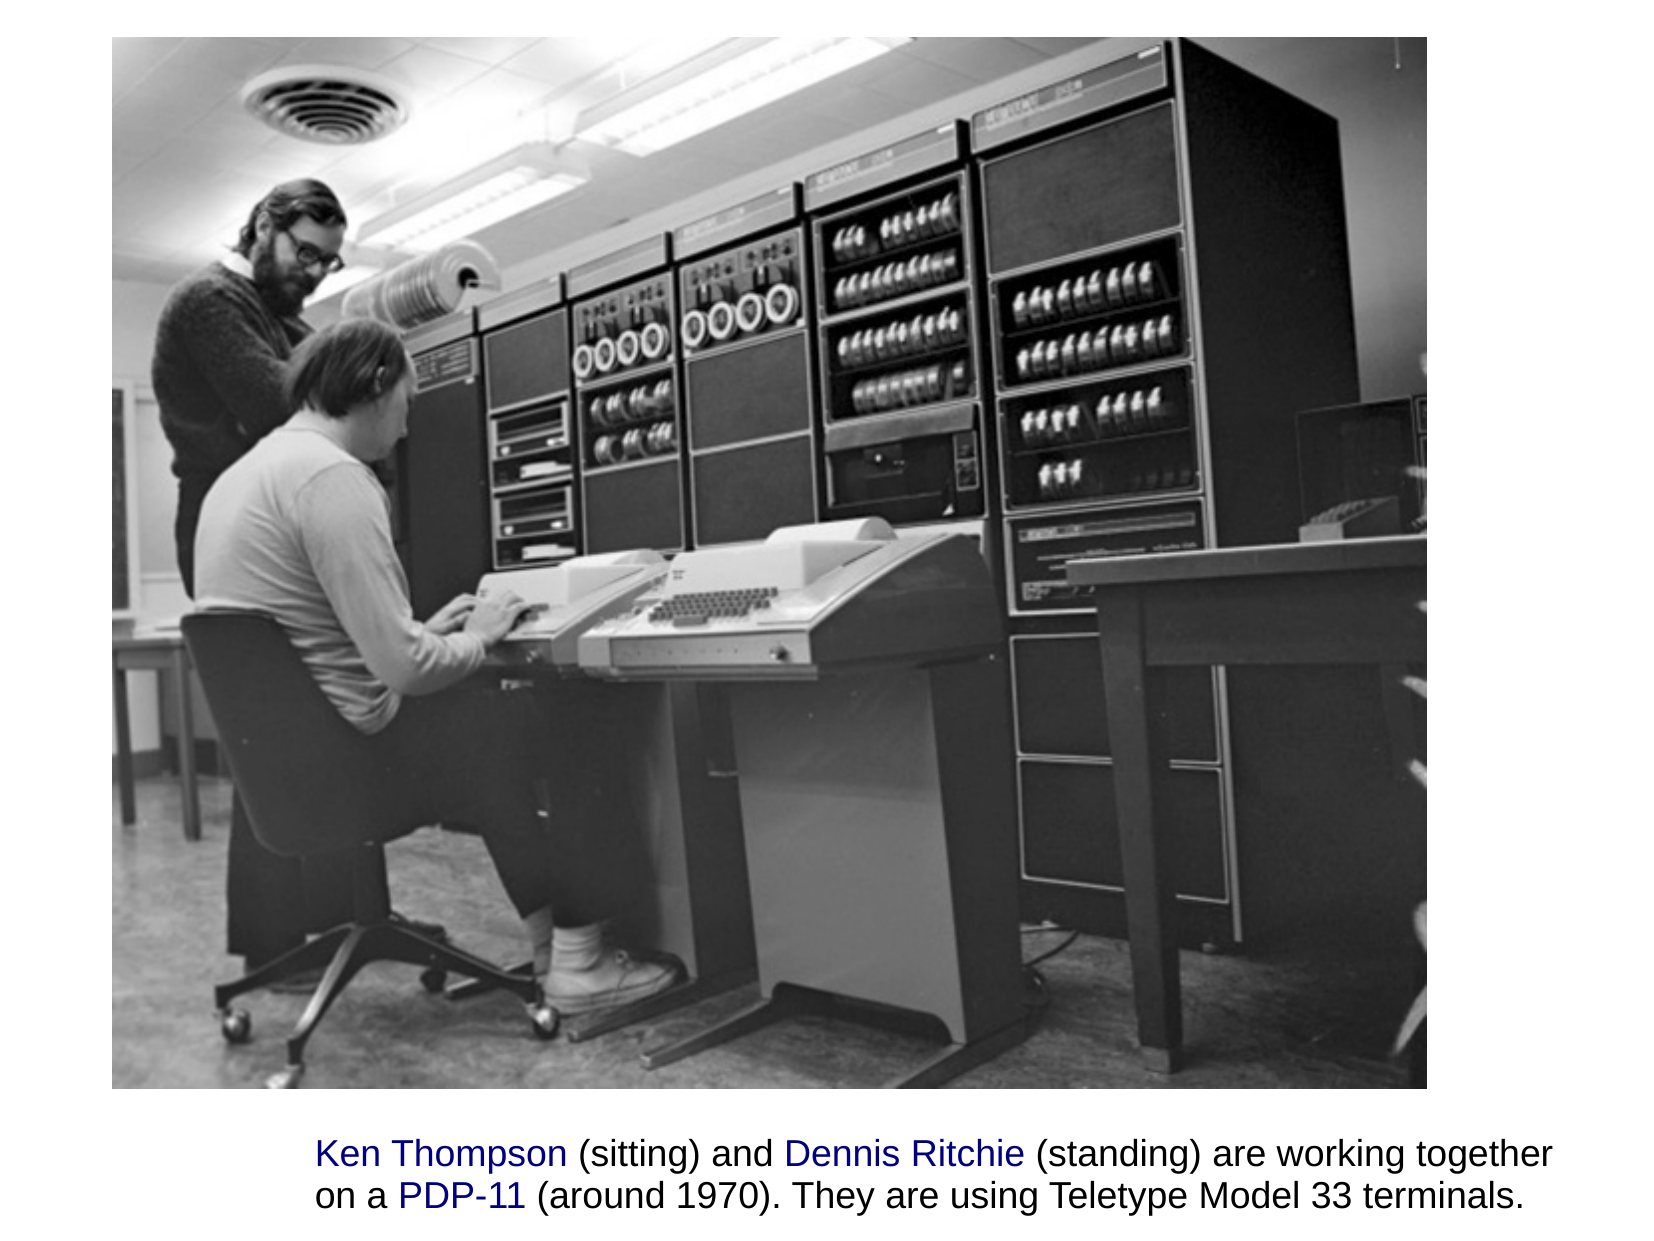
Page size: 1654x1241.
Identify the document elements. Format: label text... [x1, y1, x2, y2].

picture [112, 37, 1427, 1089]
text_box Ken Thompson (sitting) and Dennis Ritchie (standing) are working together on a PDP-11 (around 1970). They are using Teletype Model 33 terminals. [300, 1125, 1576, 1224]
